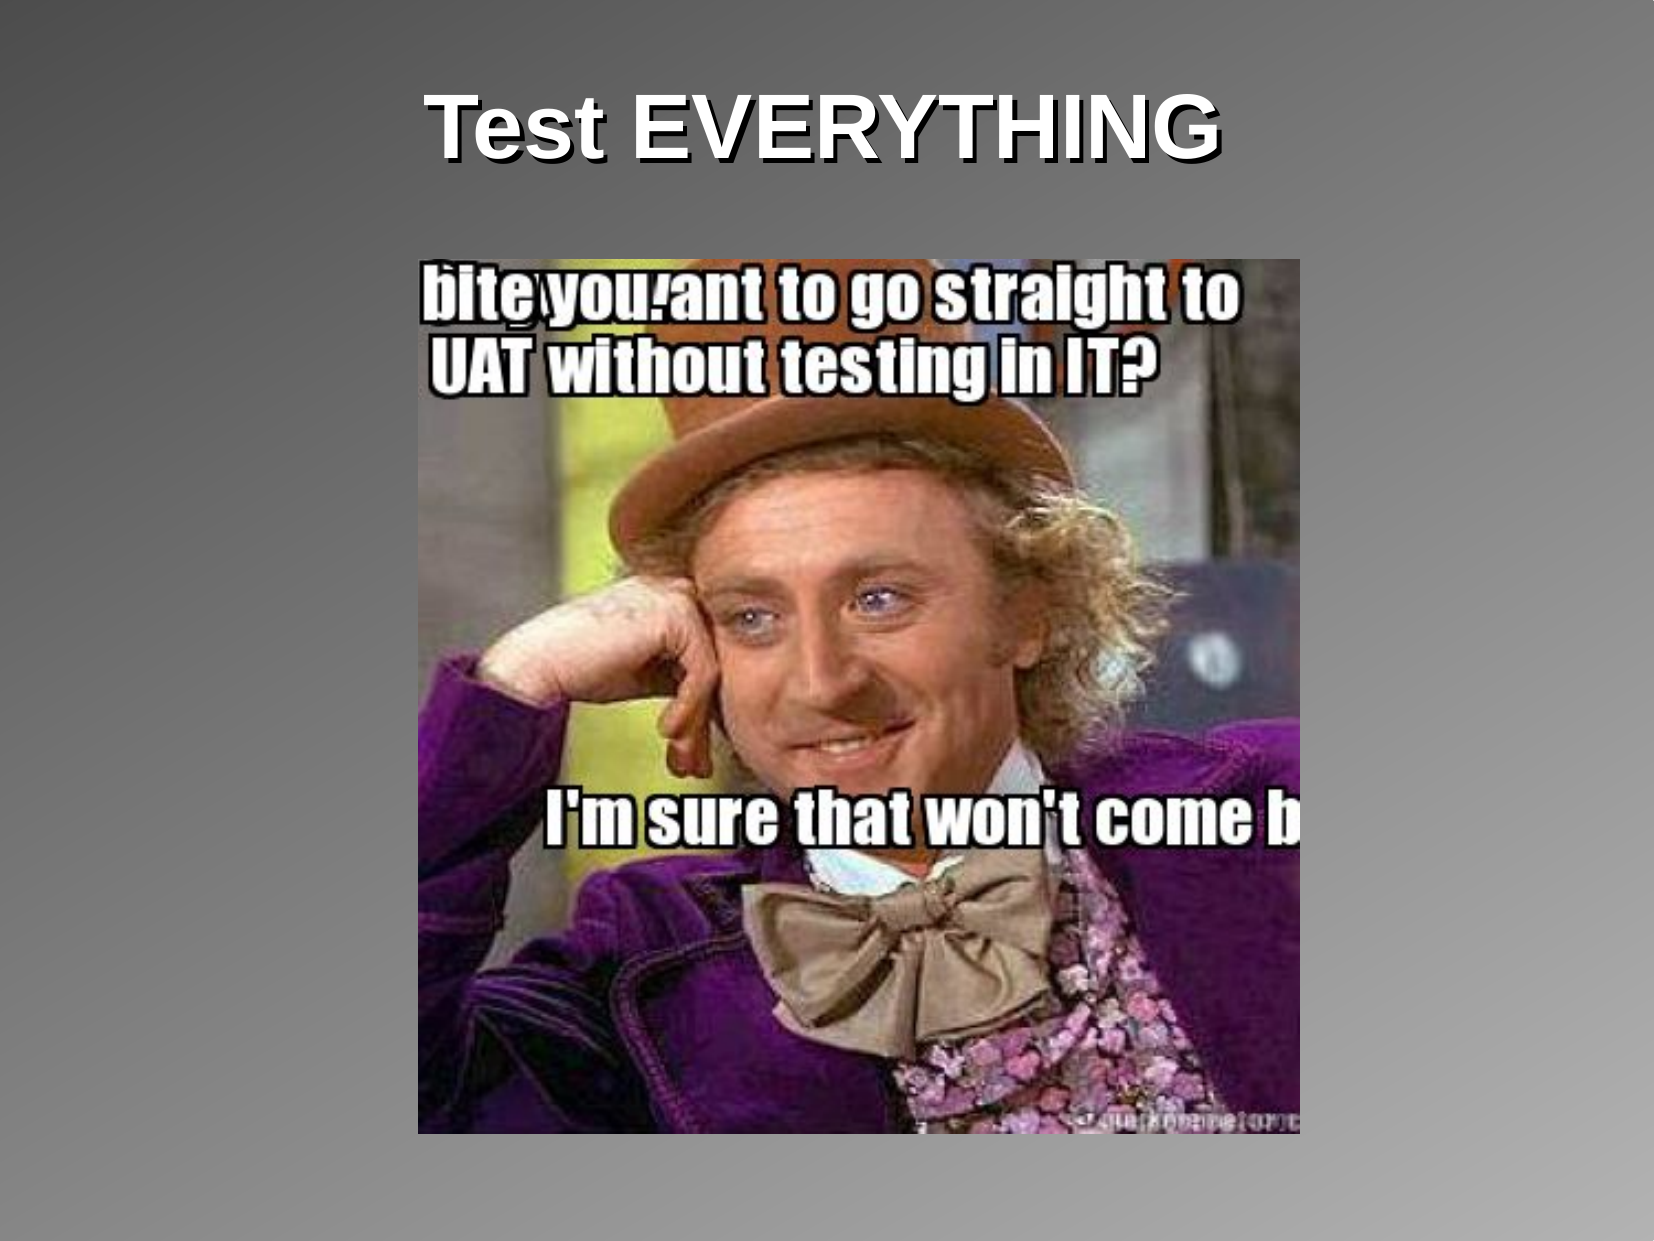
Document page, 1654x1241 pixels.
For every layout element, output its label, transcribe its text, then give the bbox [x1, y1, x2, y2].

picture [418, 259, 1300, 1134]
title Test EVERYTHING [79, 23, 1568, 231]
